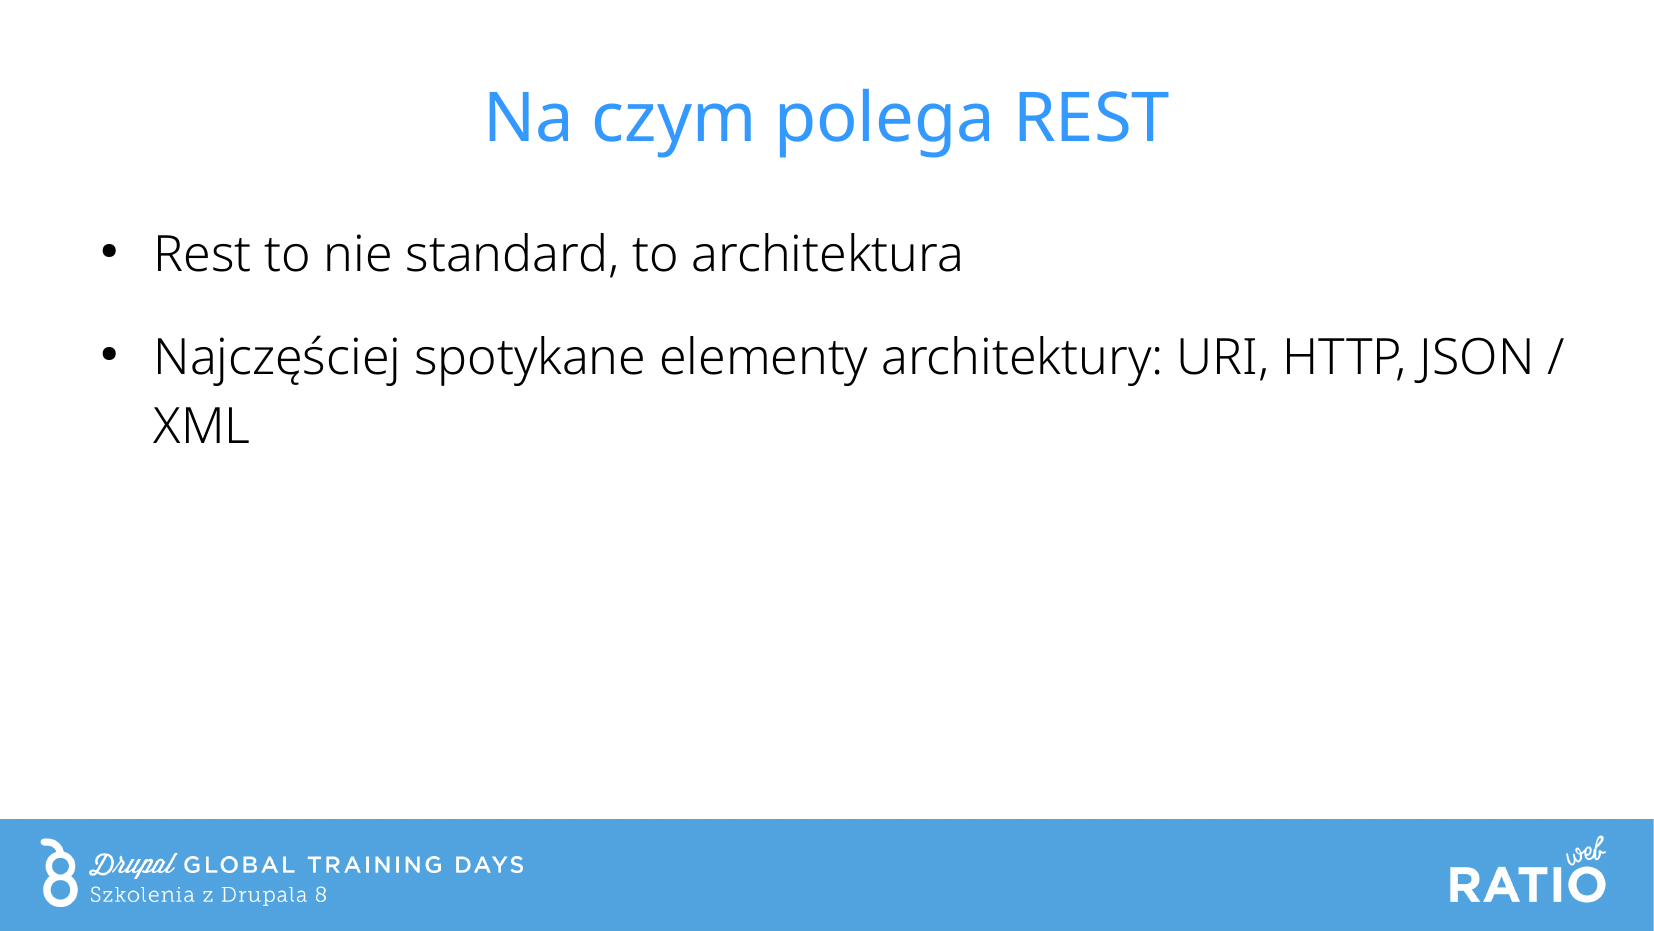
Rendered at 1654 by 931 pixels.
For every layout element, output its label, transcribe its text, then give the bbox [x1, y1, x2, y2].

title Na czym polega REST [82, 37, 1571, 193]
list Rest to nie standard, to architektura Najczęściej spotykane elementy architektury: URI, HTTP, JSON / XML [82, 217, 1571, 758]
picture [0, 0, 1654, 931]
